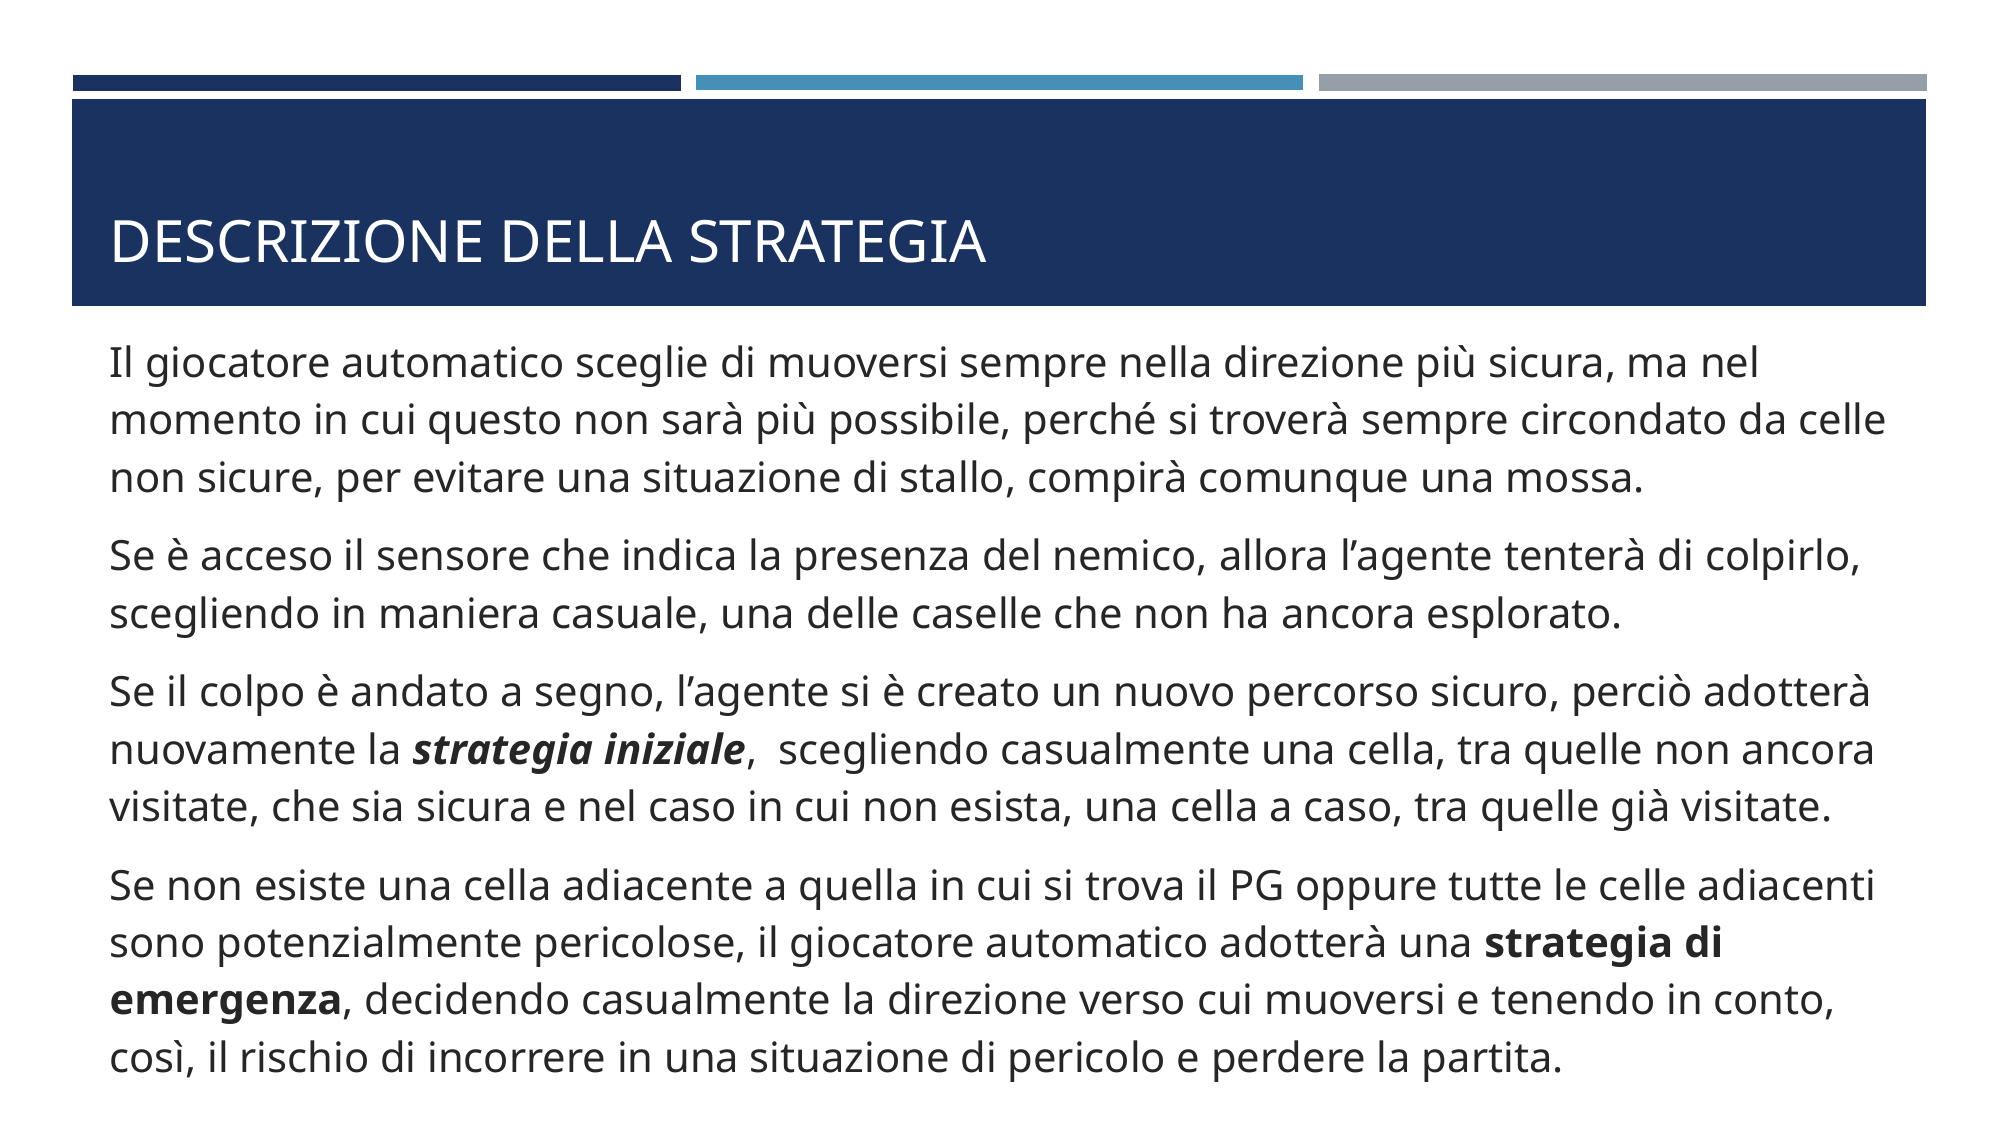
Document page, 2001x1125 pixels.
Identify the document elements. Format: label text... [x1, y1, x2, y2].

text_box Il giocatore automatico sceglie di muoversi sempre nella direzione più sicura, ma nel momento in cui questo non sarà più possibile, perché si troverà sempre circondato da celle non sicure, per evitare una situazione di stallo, compirà comunque una mossa. Se è acceso il sensore che indica la presenza del nemico, allora l’agente tenterà di colpirlo, scegliendo in maniera casuale, una delle caselle che non ha ancora esplorato. Se il colpo è andato a segno, l’agente si è creato un nuovo percorso sicuro, perciò adotterà nuovamente la strategia iniziale, scegliendo casualmente una cella, tra quelle non ancora visitate, che sia sicura e nel caso in cui non esista, una cella a caso, tra quelle già visitate. Se non esiste una cella adiacente a quella in cui si trova il PG oppure tutte le celle adiacenti sono potenzialmente pericolose, il giocatore automatico adotterà una strategia di emergenza, decidendo casualmente la direzione verso cui muoversi e tenendo in conto, così, il rischio di incorrere in una situazione di pericolo e perdere la partita. [94, 320, 1904, 1092]
title descrizione della strategia [94, 119, 1904, 282]
